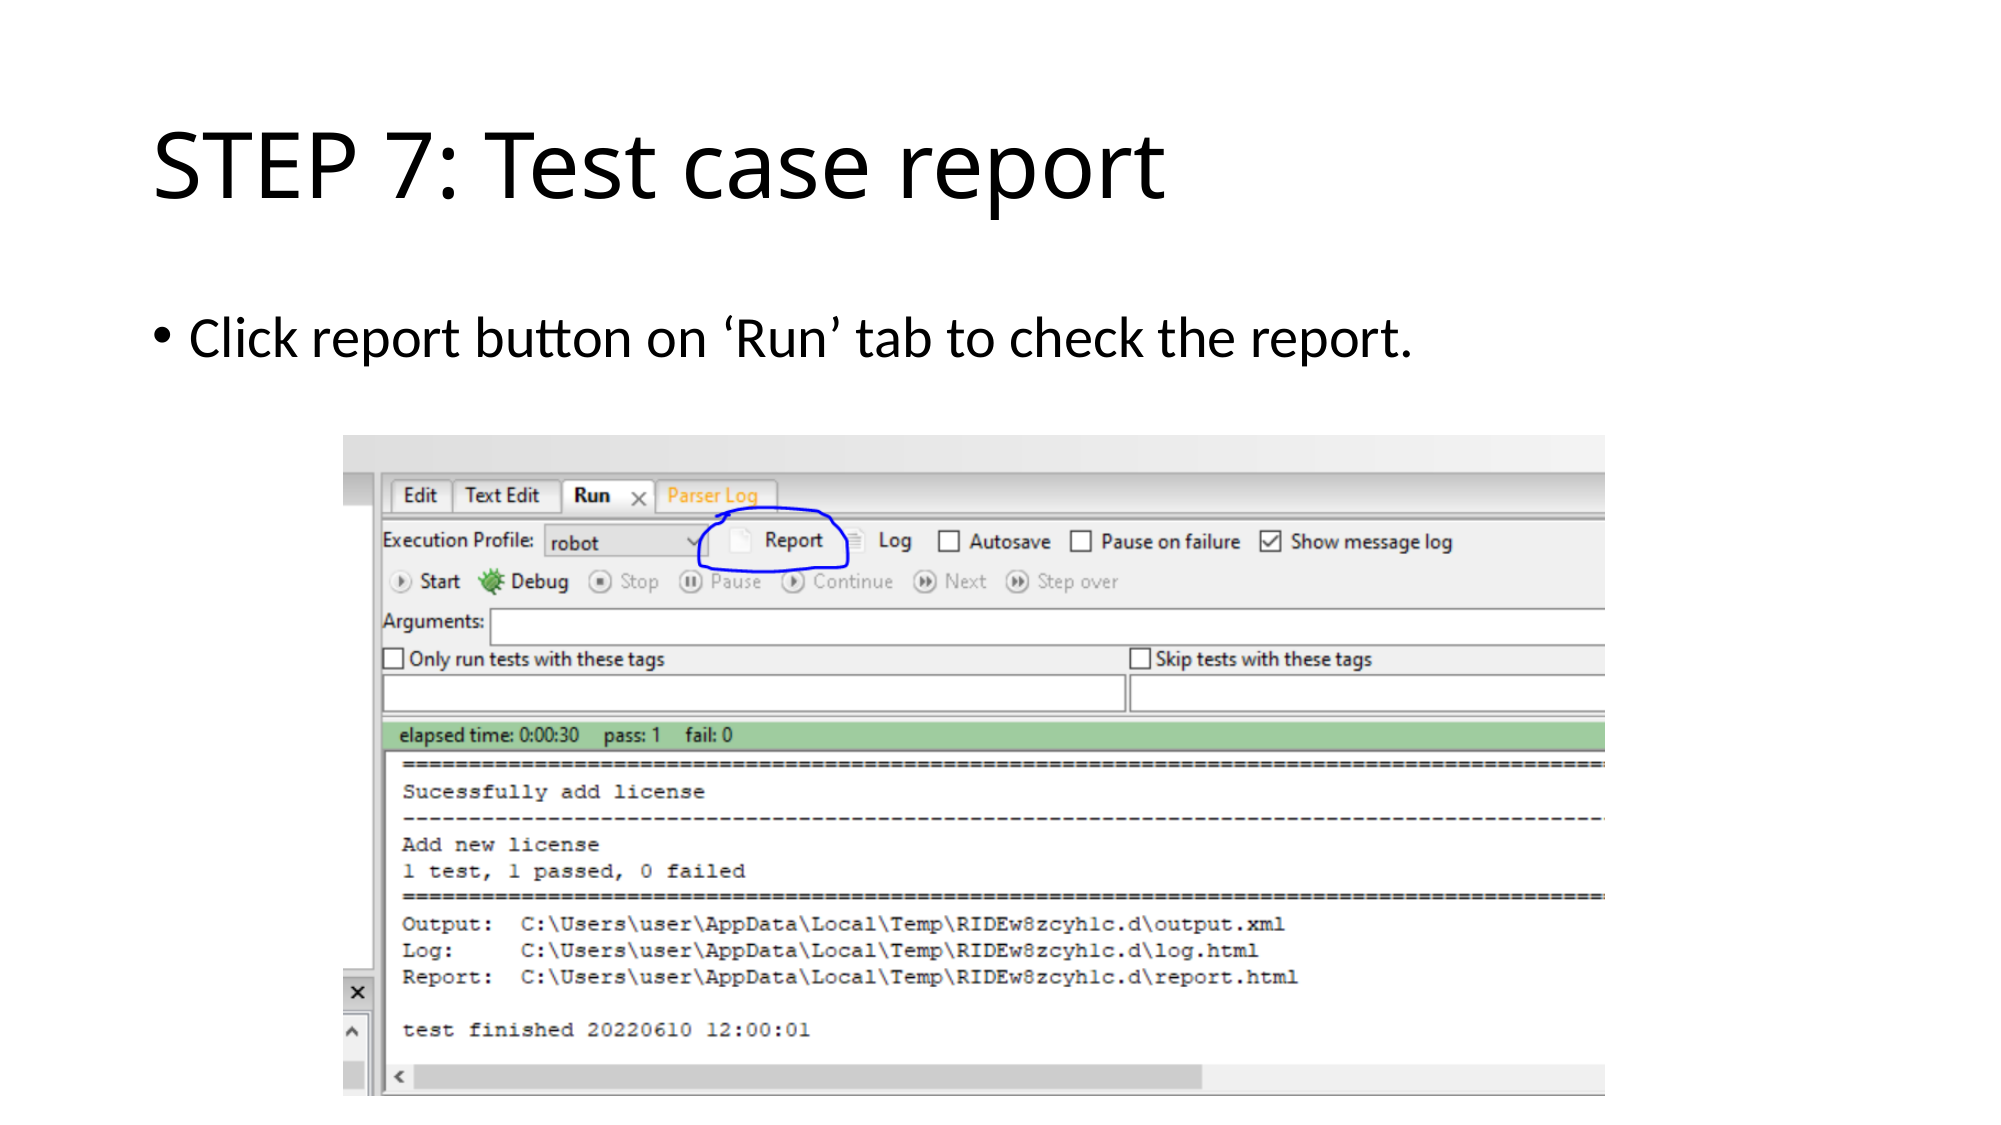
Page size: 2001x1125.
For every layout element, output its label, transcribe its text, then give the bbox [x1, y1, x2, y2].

title STEP 7: Test case report [137, 59, 1863, 278]
list Click report button on ‘Run’ tab to check the report. [137, 299, 1863, 1014]
picture [343, 435, 1605, 1096]
